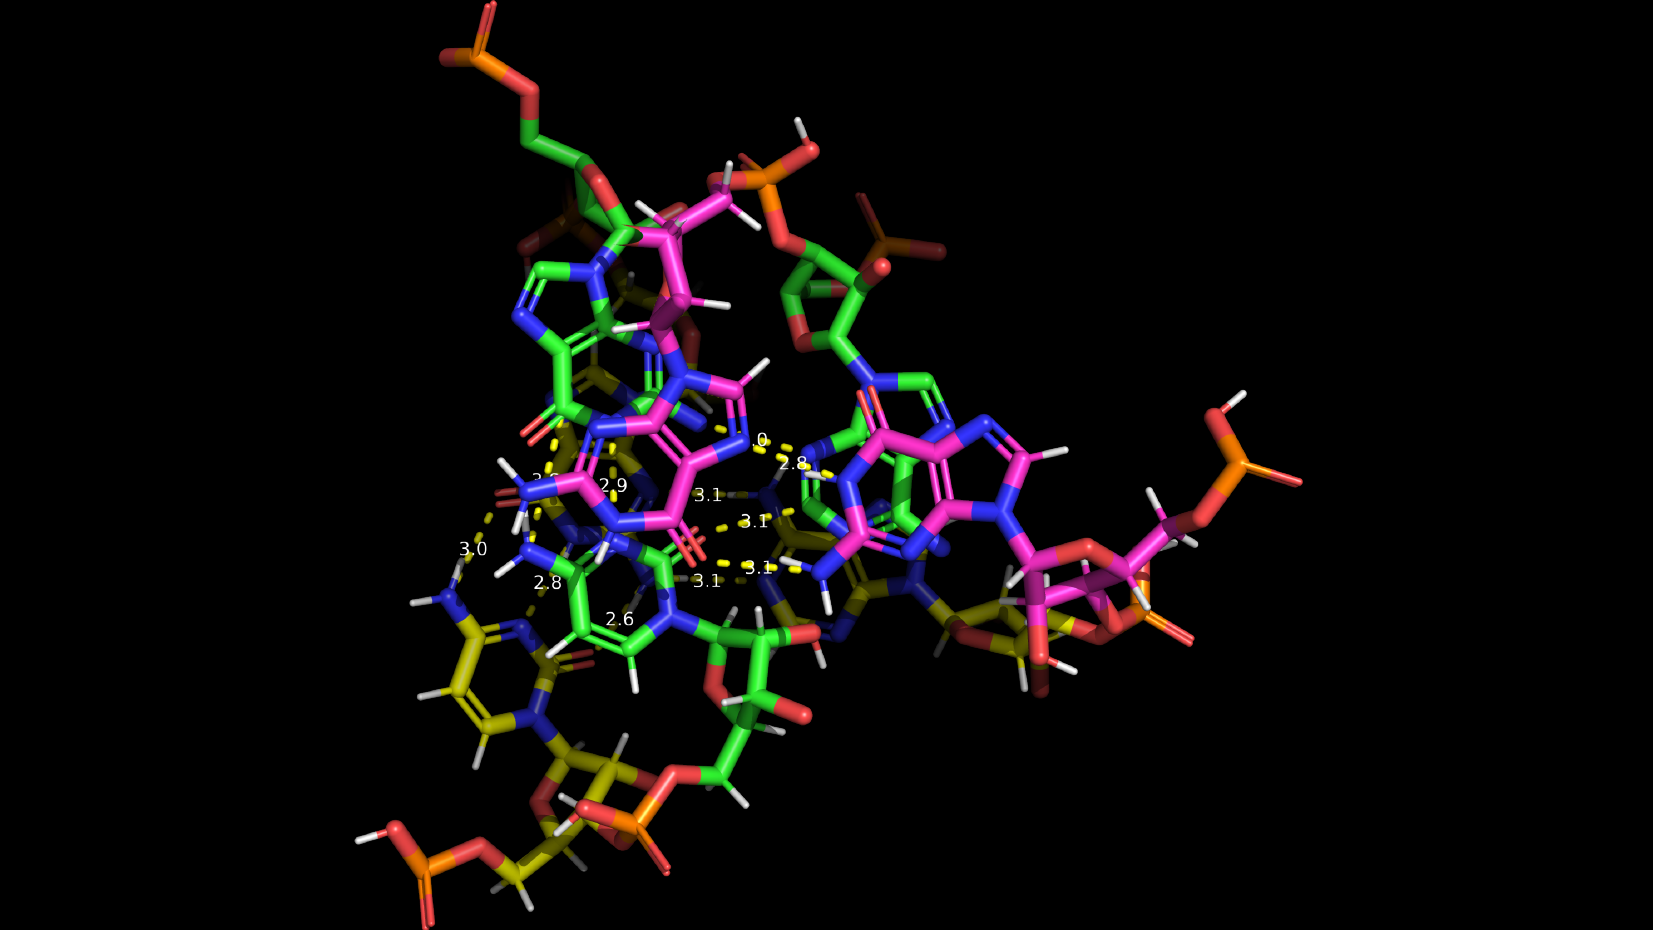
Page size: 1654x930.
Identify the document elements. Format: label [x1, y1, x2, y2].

picture [354, 0, 1303, 930]
